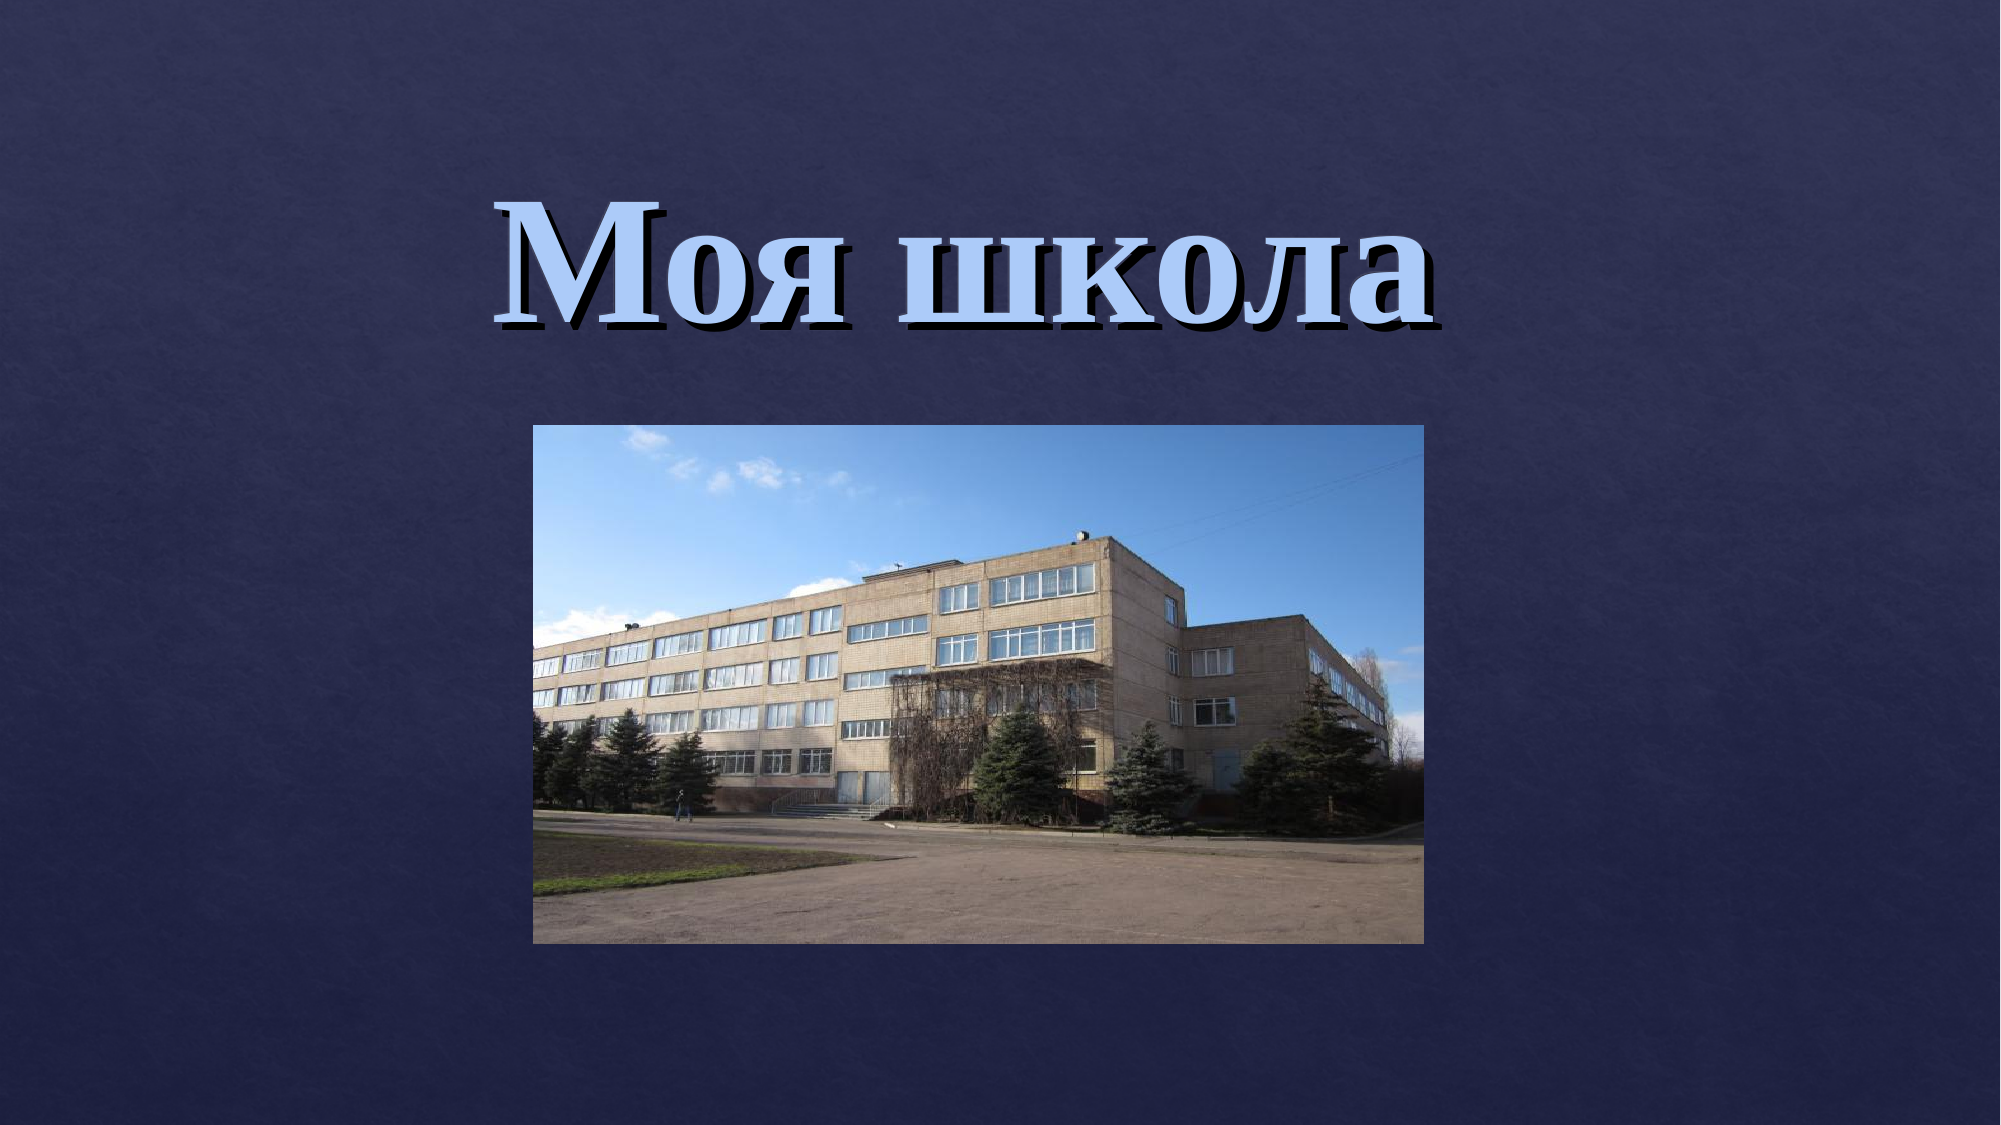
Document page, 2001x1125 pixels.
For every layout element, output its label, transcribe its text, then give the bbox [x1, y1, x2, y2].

title Моя школа [189, 66, 1738, 367]
picture [533, 425, 1424, 944]
